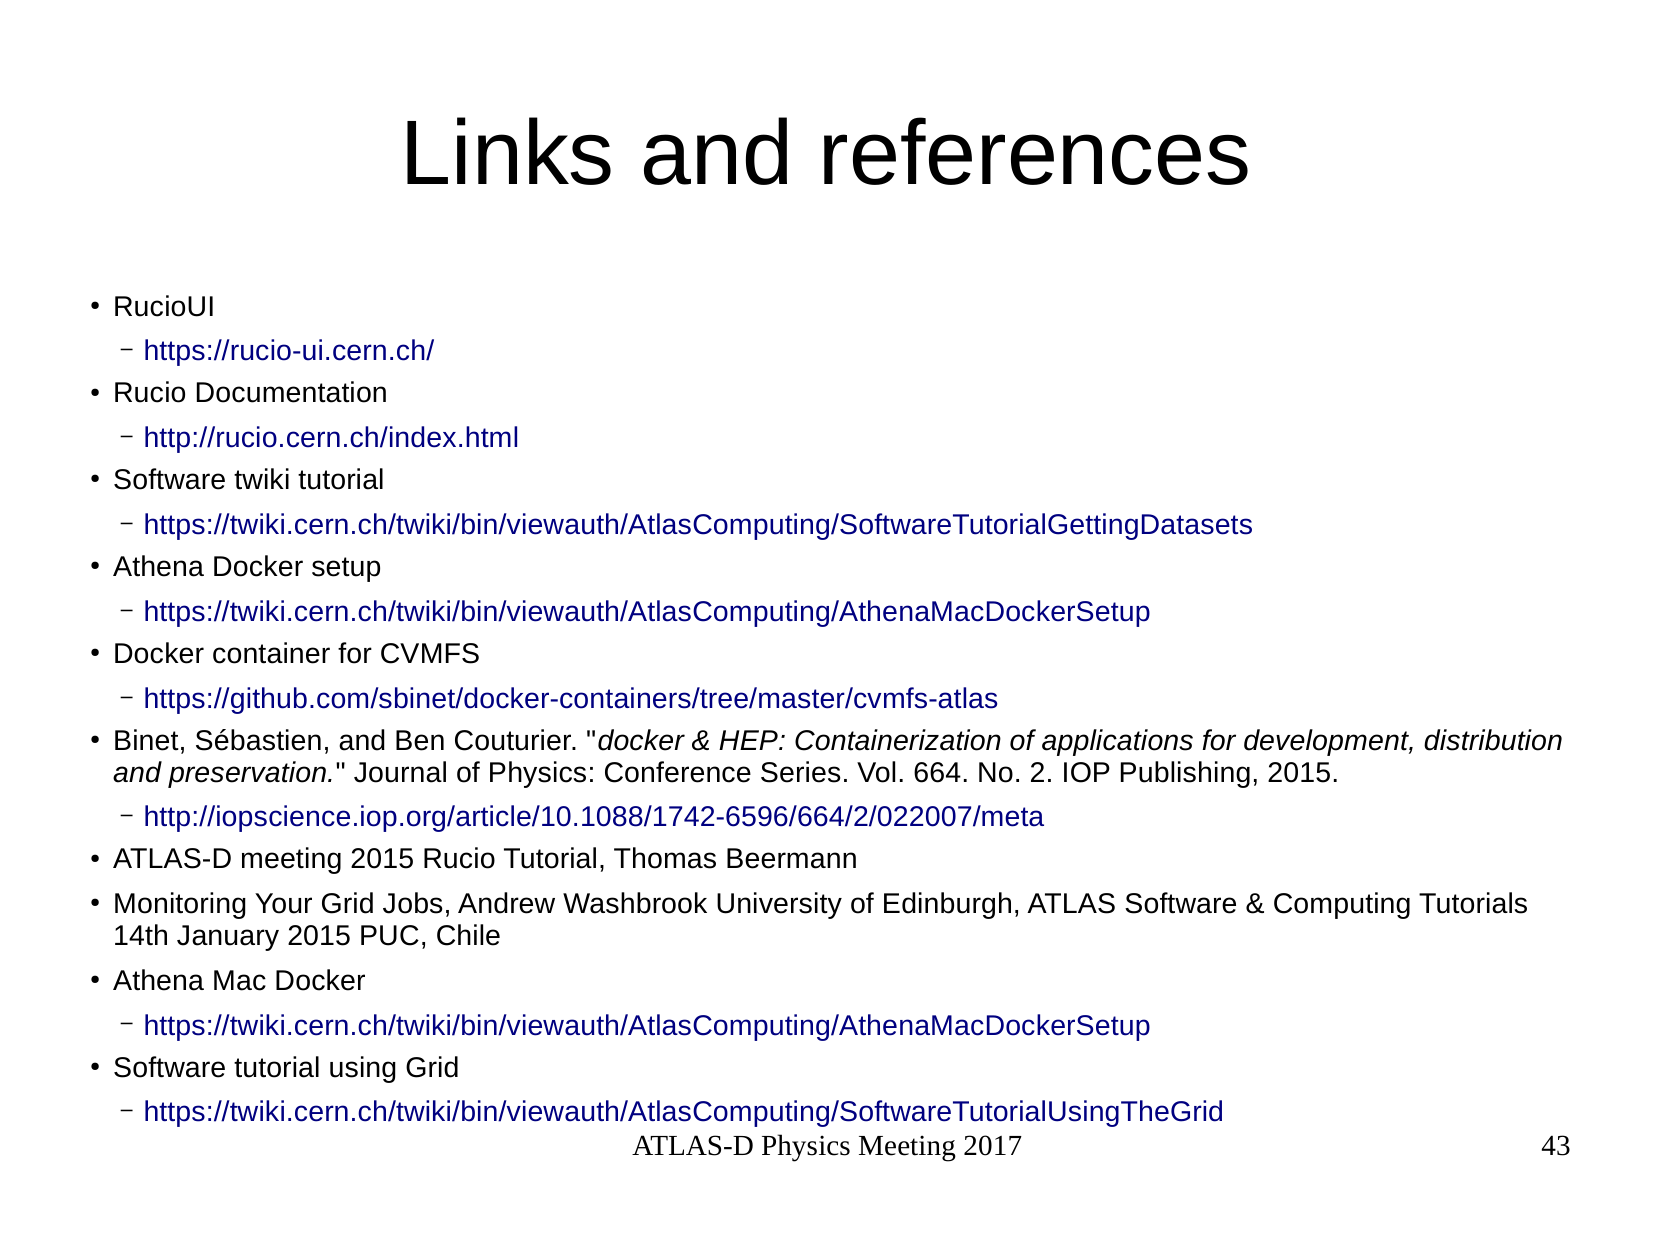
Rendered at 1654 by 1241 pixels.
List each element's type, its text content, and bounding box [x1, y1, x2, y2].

list RucioUI https://rucio-ui.cern.ch/ Rucio Documentation http://rucio.cern.ch/index.html Software twiki tutorial https://twiki.cern.ch/twiki/bin/viewauth/AtlasComputing/SoftwareTutorialGettingDatasets Athena Docker setup https://twiki.cern.ch/twiki/bin/viewauth/AtlasComputing/AthenaMacDockerSetup Docker container for CVMFS https://github.com/sbinet/docker-containers/tree/master/cvmfs-atlas Binet, Sébastien, and Ben Couturier. "docker & HEP: Containerization of applications for development, distribution and preservation." Journal of Physics: Conference Series. Vol. 664. No. 2. IOP Publishing, 2015. http://iopscience.iop.org/article/10.1088/1742-6596/664/2/022007/meta ATLAS-D meeting 2015 Rucio Tutorial, Thomas Beermann Monitoring Your Grid Jobs, Andrew Washbrook University of Edinburgh, ATLAS Software & Computing Tutorials 14th January 2015 PUC, Chile Athena Mac Docker https://twiki.cern.ch/twiki/bin/viewauth/AtlasComputing/AthenaMacDockerSetup Software tutorial using Grid https://twiki.cern.ch/twiki/bin/viewauth/AtlasComputing/SoftwareTutorialUsingTheGrid [82, 290, 1571, 1141]
title Links and references [82, 49, 1571, 257]
